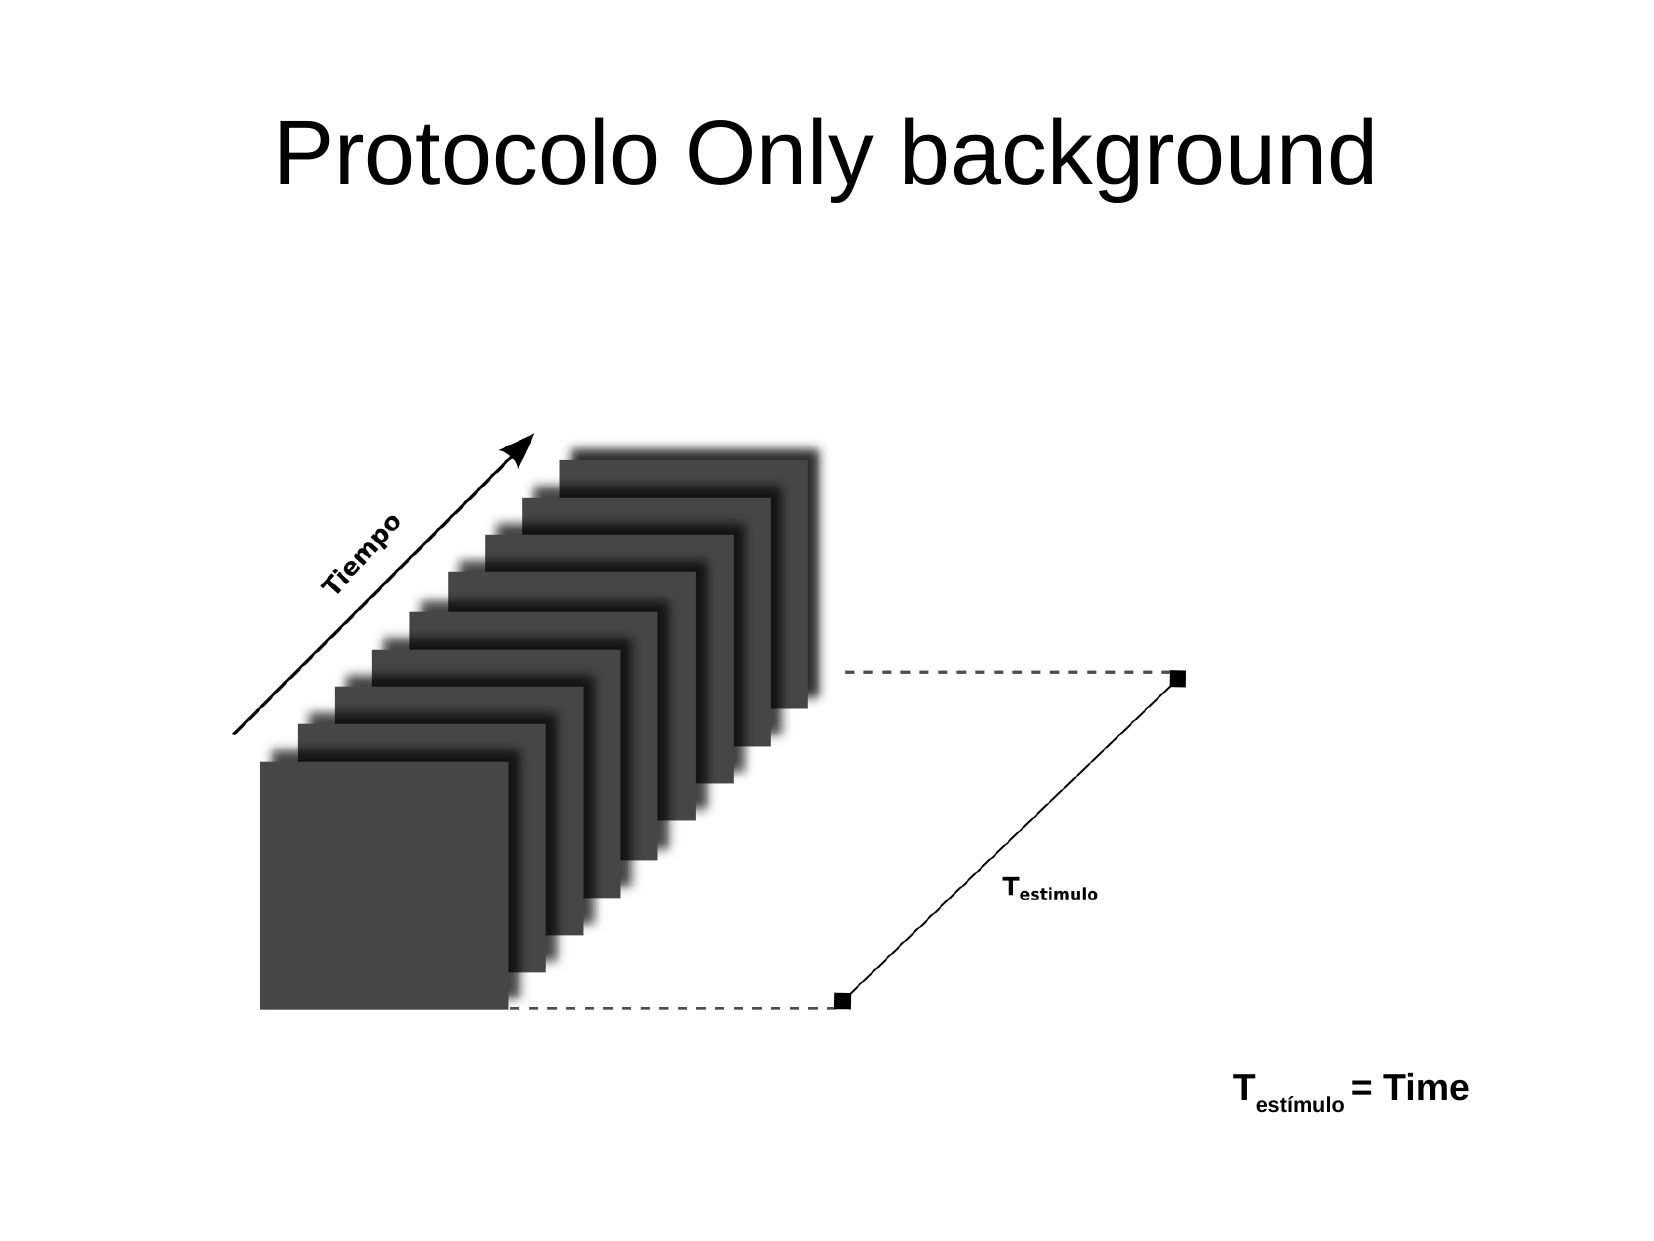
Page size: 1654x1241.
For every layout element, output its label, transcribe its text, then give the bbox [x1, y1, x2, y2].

text_box Testímulo = Time [1218, 1059, 1486, 1126]
picture [232, 432, 1186, 1010]
title Protocolo Only background [82, 49, 1571, 257]
